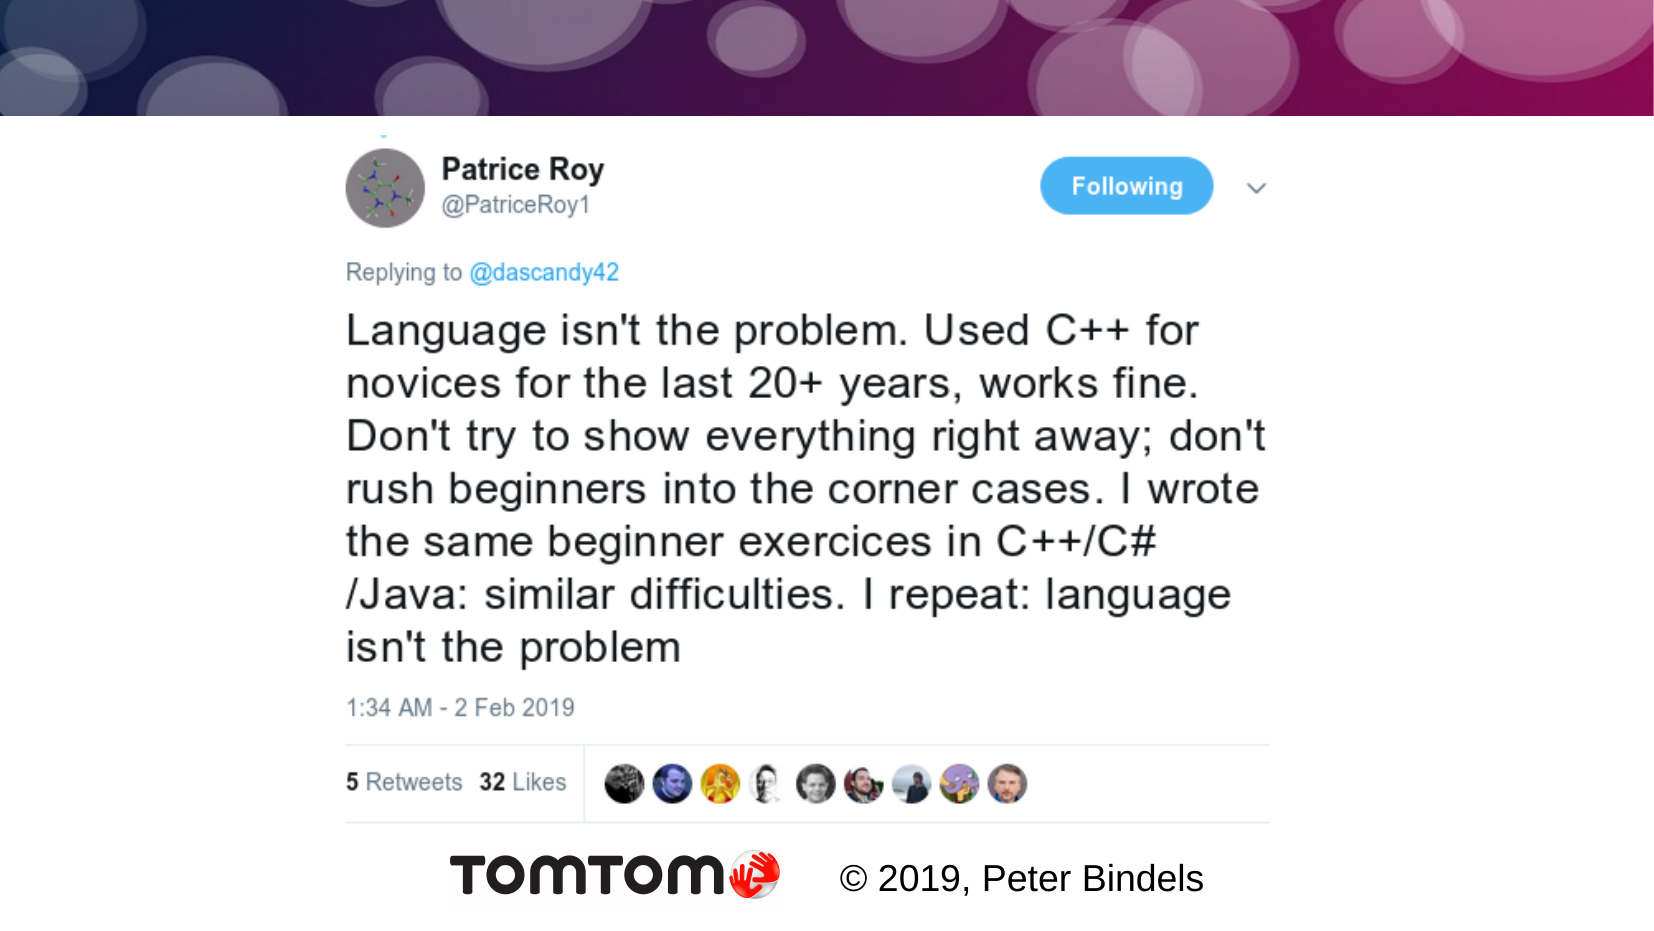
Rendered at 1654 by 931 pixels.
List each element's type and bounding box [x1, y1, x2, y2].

picture [296, 135, 1336, 840]
picture [450, 847, 784, 906]
picture [0, 0, 1654, 116]
